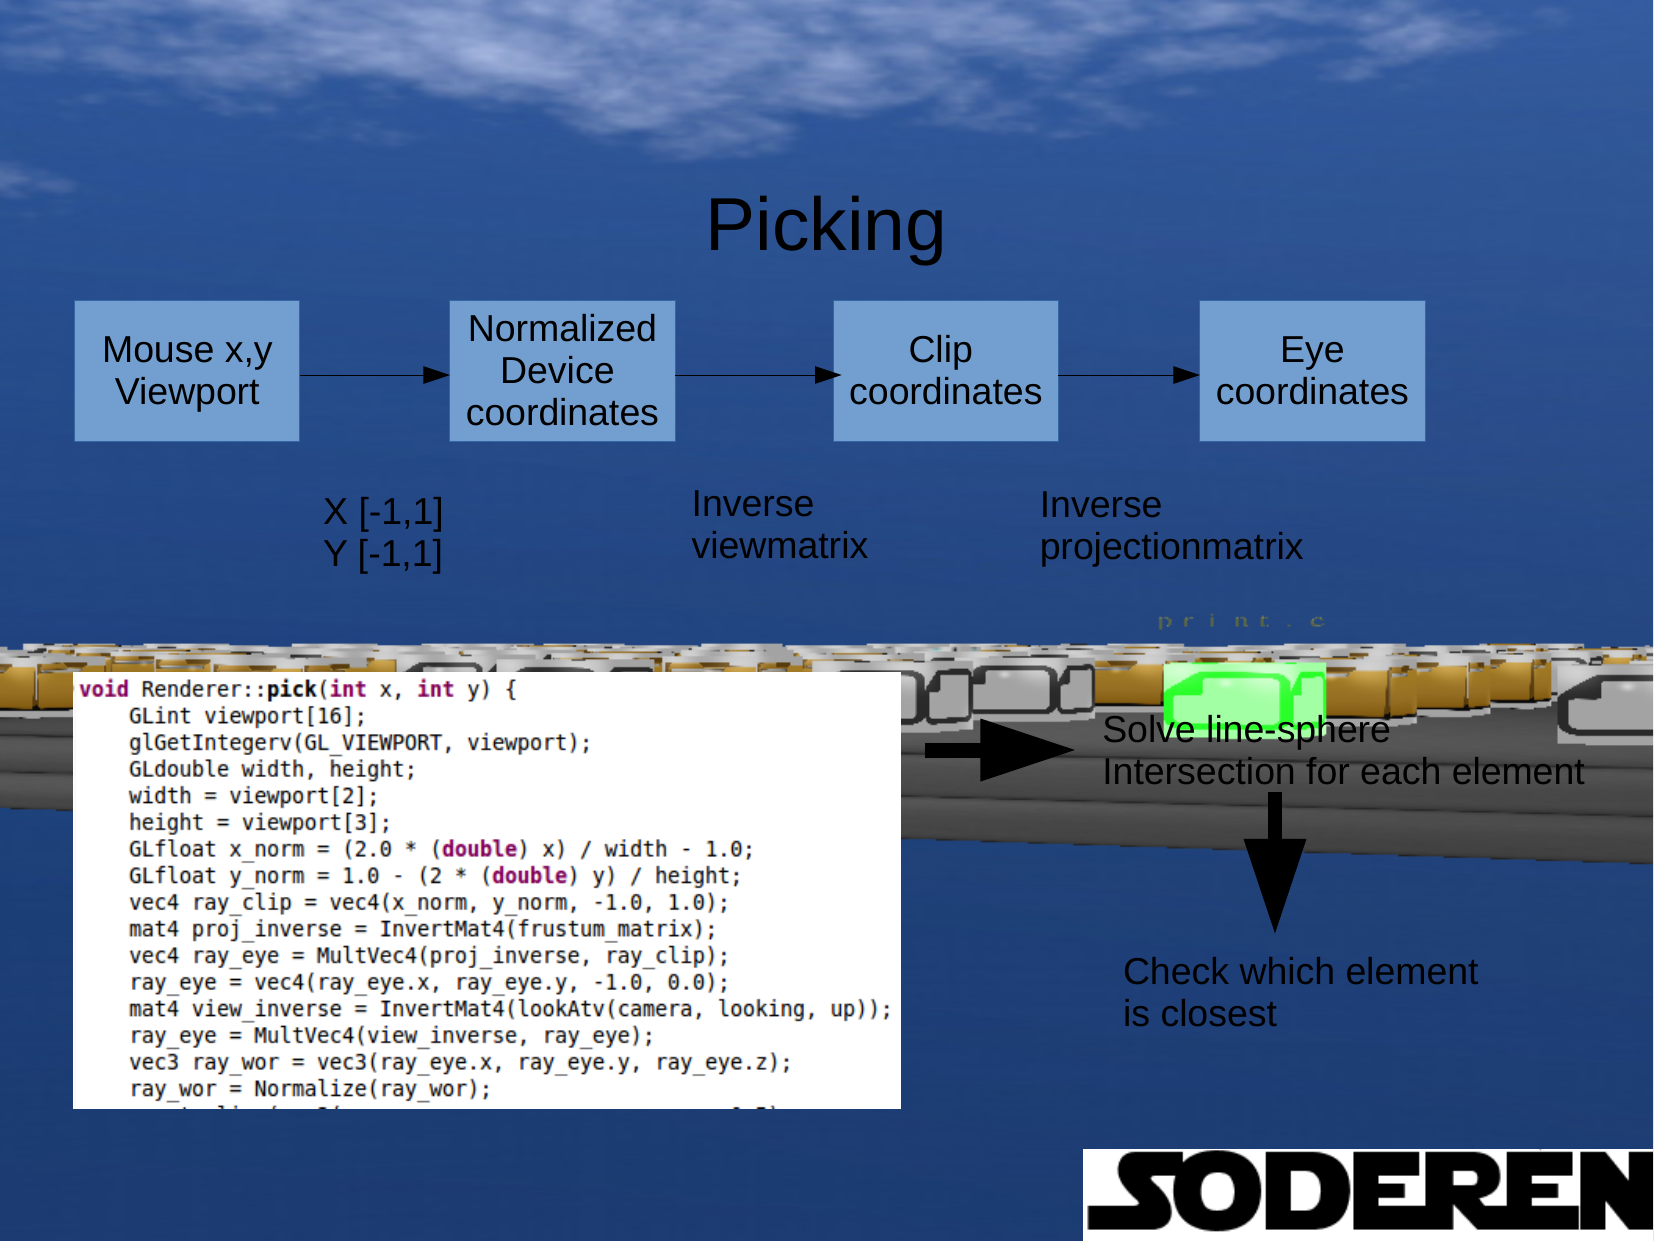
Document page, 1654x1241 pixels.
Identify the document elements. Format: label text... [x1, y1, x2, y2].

picture [0, 0, 1654, 1241]
text_box Eye coordinates [1199, 300, 1426, 442]
text_box X [-1,1] Y [-1,1] [308, 483, 459, 583]
text_box Clip coordinates [833, 300, 1059, 442]
text_box Normalized Device coordinates [449, 300, 676, 442]
text_box Check which element is closest [1108, 942, 1504, 1042]
text_box Solve line-sphere Intersection for each element [1087, 701, 1600, 800]
text_box Picking [690, 174, 963, 274]
text_box Mouse x,y Viewport [74, 300, 300, 442]
text_box Inverse viewmatrix [676, 474, 884, 574]
text_box Inverse projectionmatrix [1024, 476, 1319, 575]
